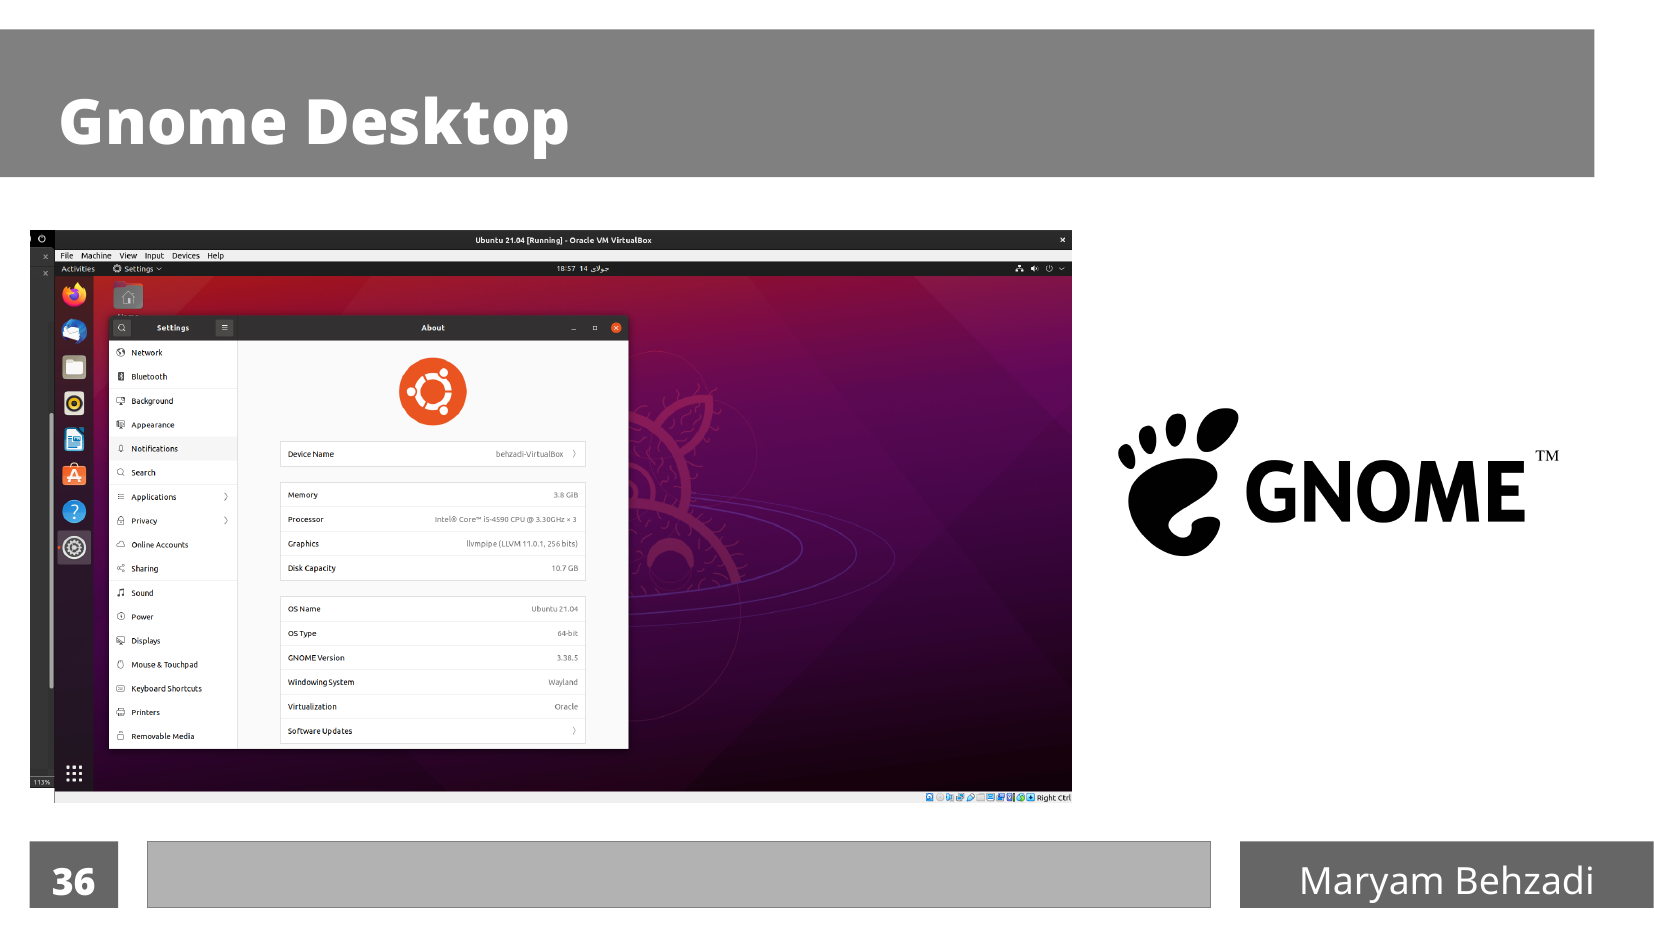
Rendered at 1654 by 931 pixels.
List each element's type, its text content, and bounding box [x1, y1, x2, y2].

picture [1111, 401, 1564, 563]
picture [30, 230, 1072, 803]
title Gnome Desktop [59, 44, 1595, 163]
